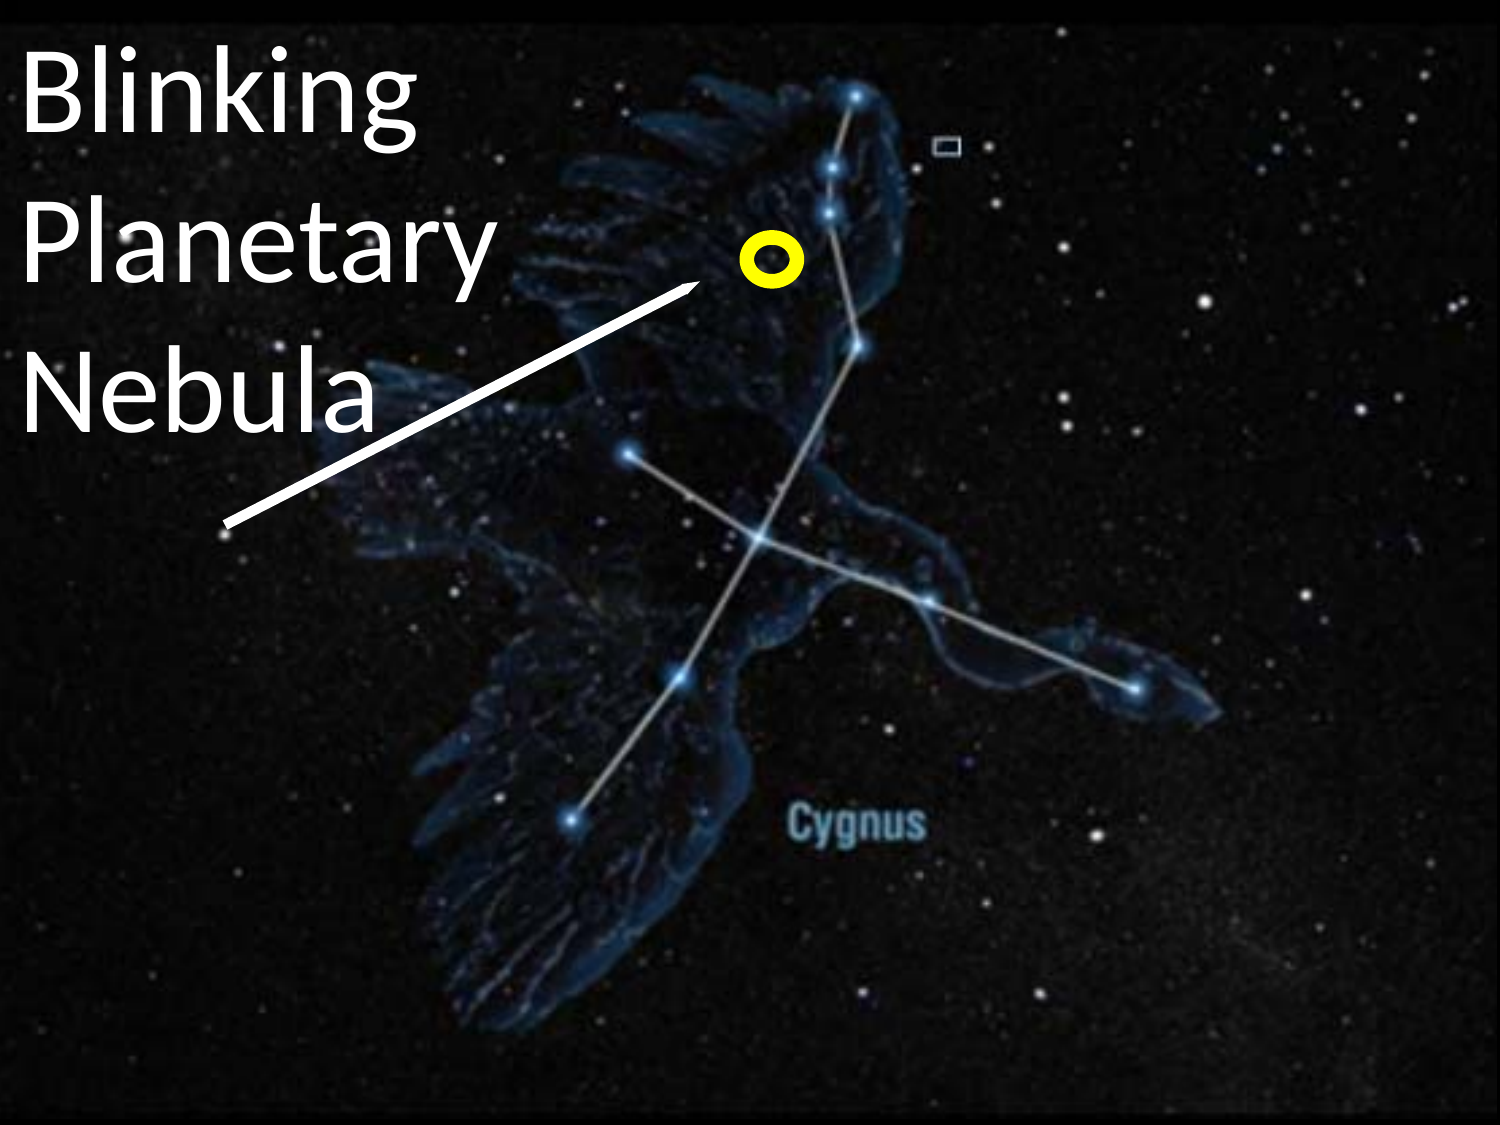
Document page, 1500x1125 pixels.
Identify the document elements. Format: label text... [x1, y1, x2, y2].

picture [0, 0, 1497, 1119]
text_box Blinking Planetary Nebula [3, 0, 549, 470]
